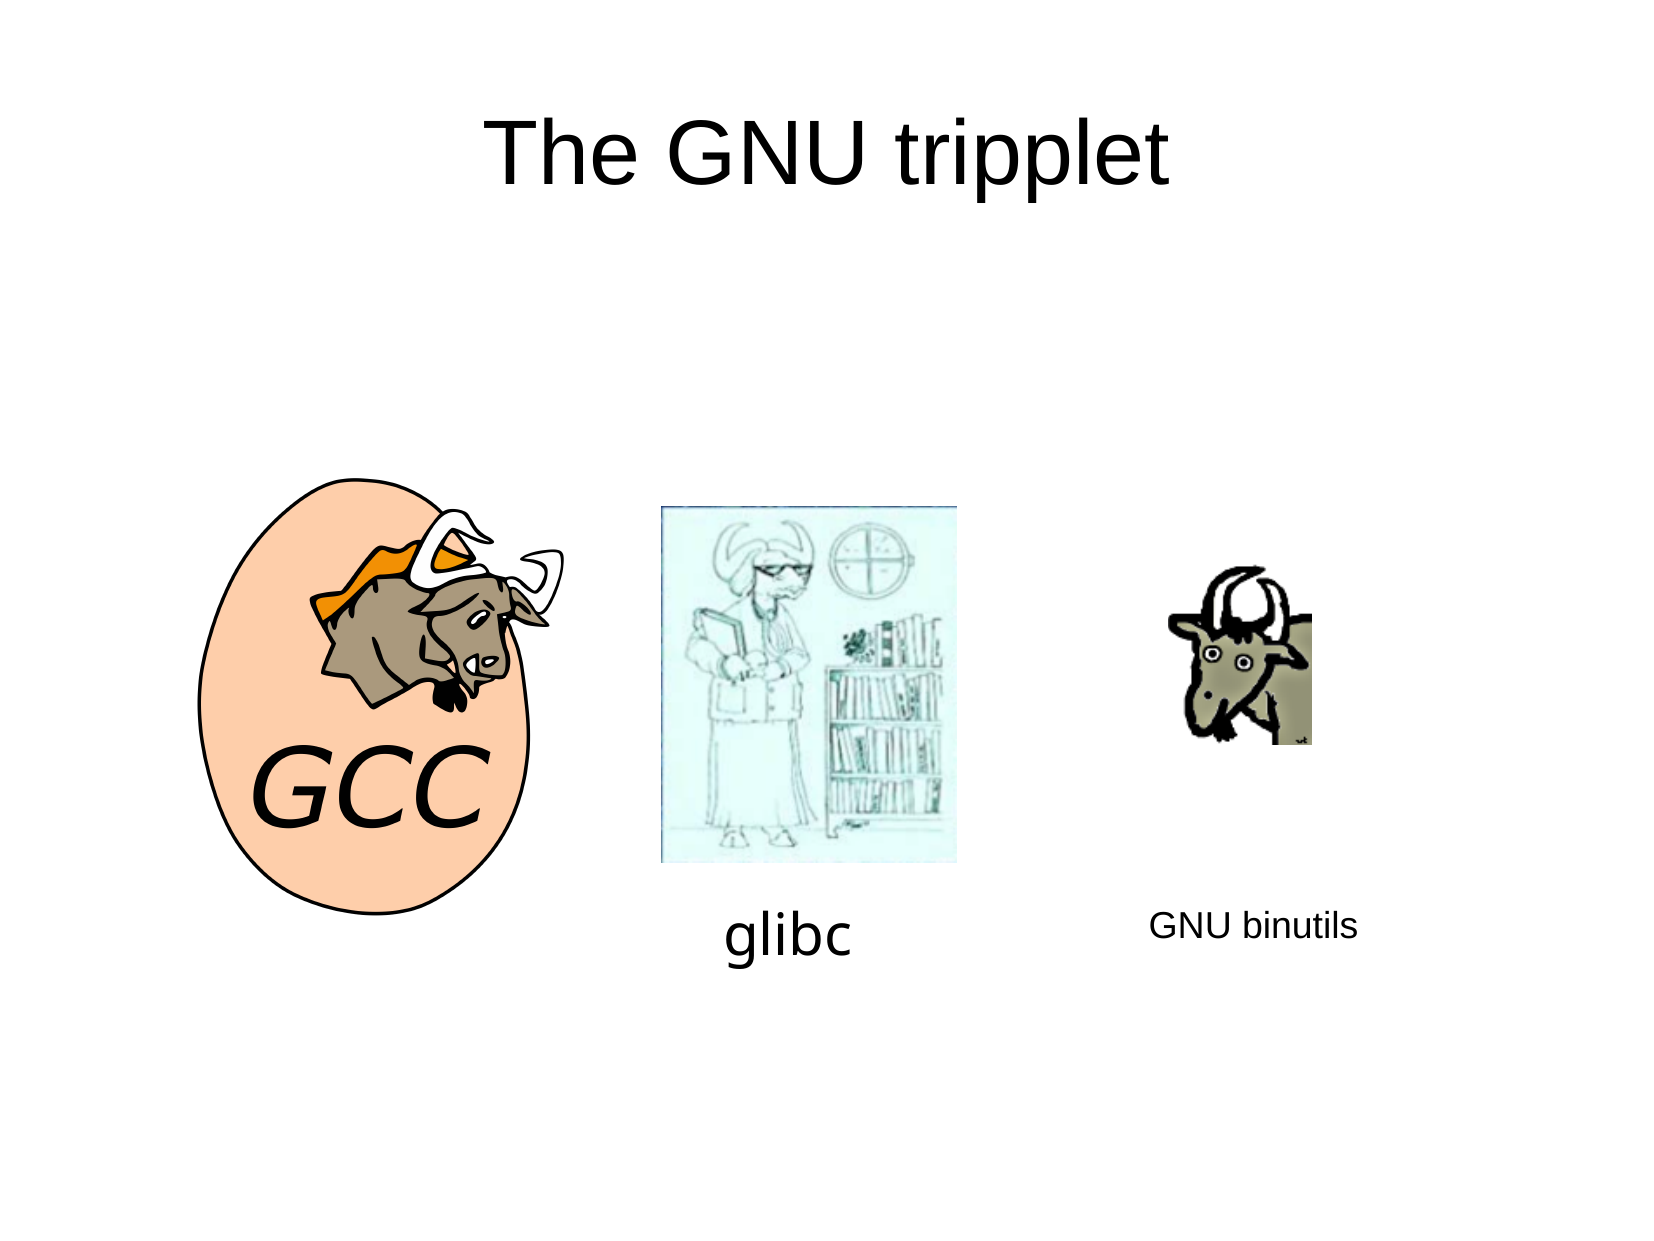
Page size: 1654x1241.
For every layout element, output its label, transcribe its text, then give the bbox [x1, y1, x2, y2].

text_box glibc [708, 885, 922, 969]
text_box GNU binutils [1133, 897, 1512, 955]
picture [1168, 562, 1312, 745]
picture [661, 506, 957, 863]
title The GNU tripplet [82, 49, 1571, 257]
picture [188, 472, 567, 919]
